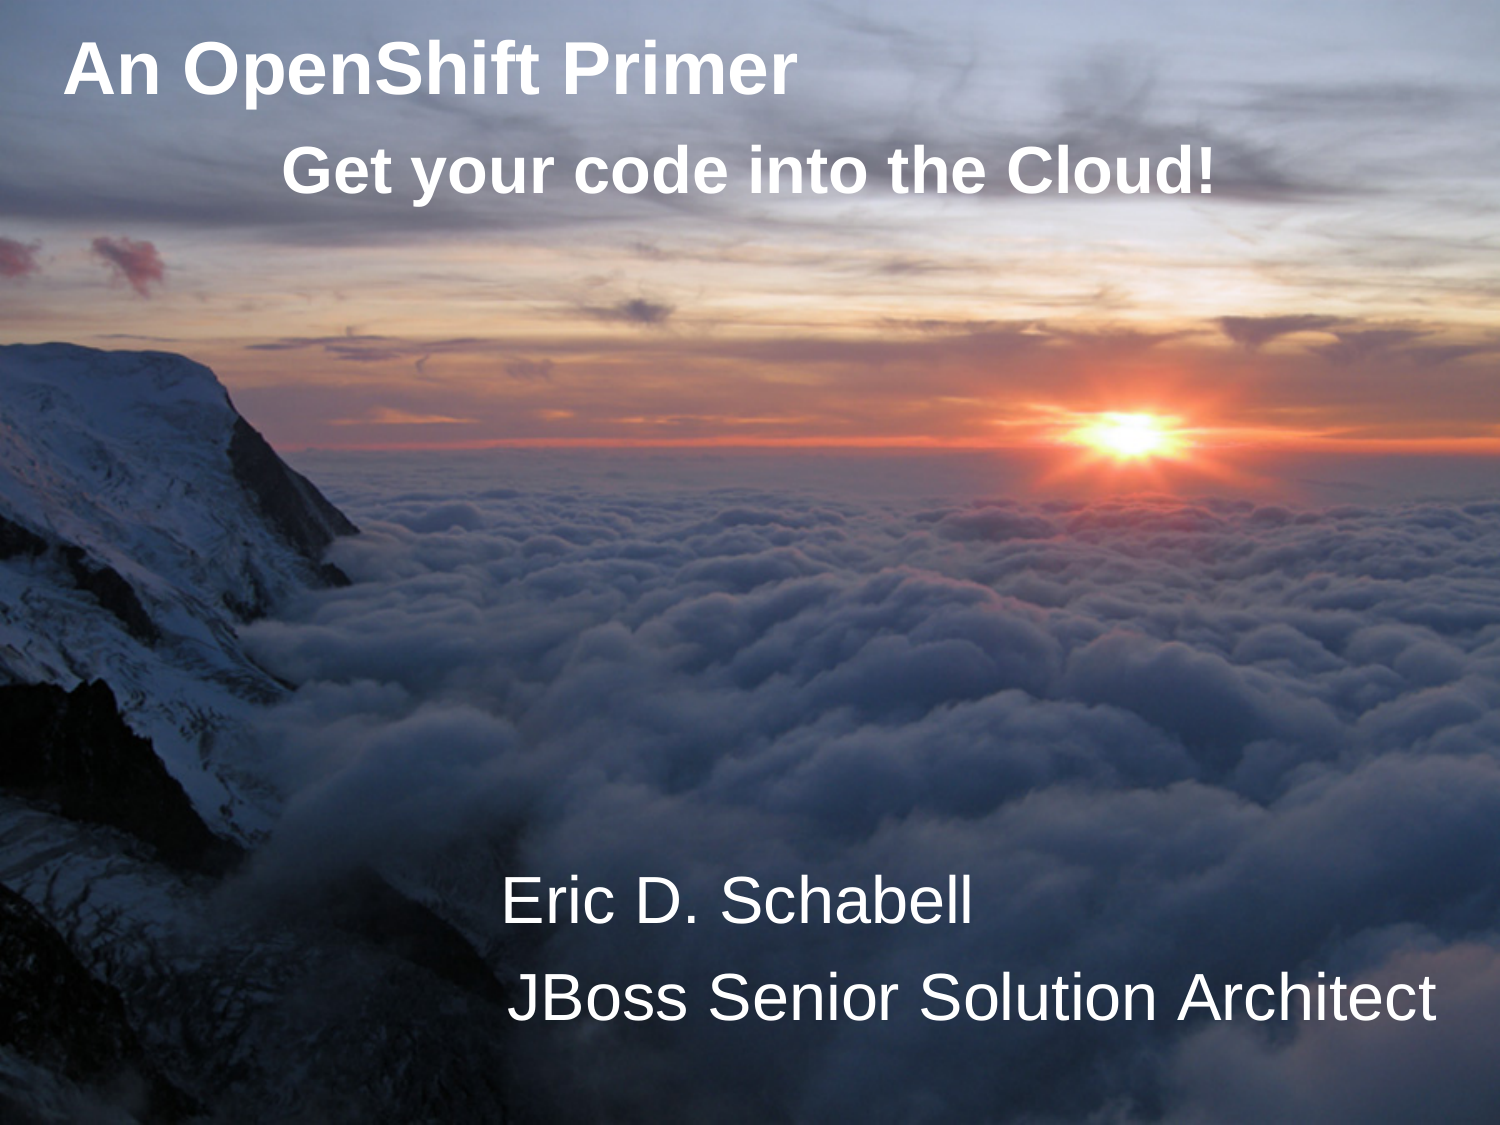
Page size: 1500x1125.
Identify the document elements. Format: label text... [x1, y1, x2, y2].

list An OpenShift Primer Get your code into the Cloud! Eric D. Schabell JBoss Senior Solution Architect [47, 11, 1453, 1042]
picture [0, 0, 1500, 1125]
